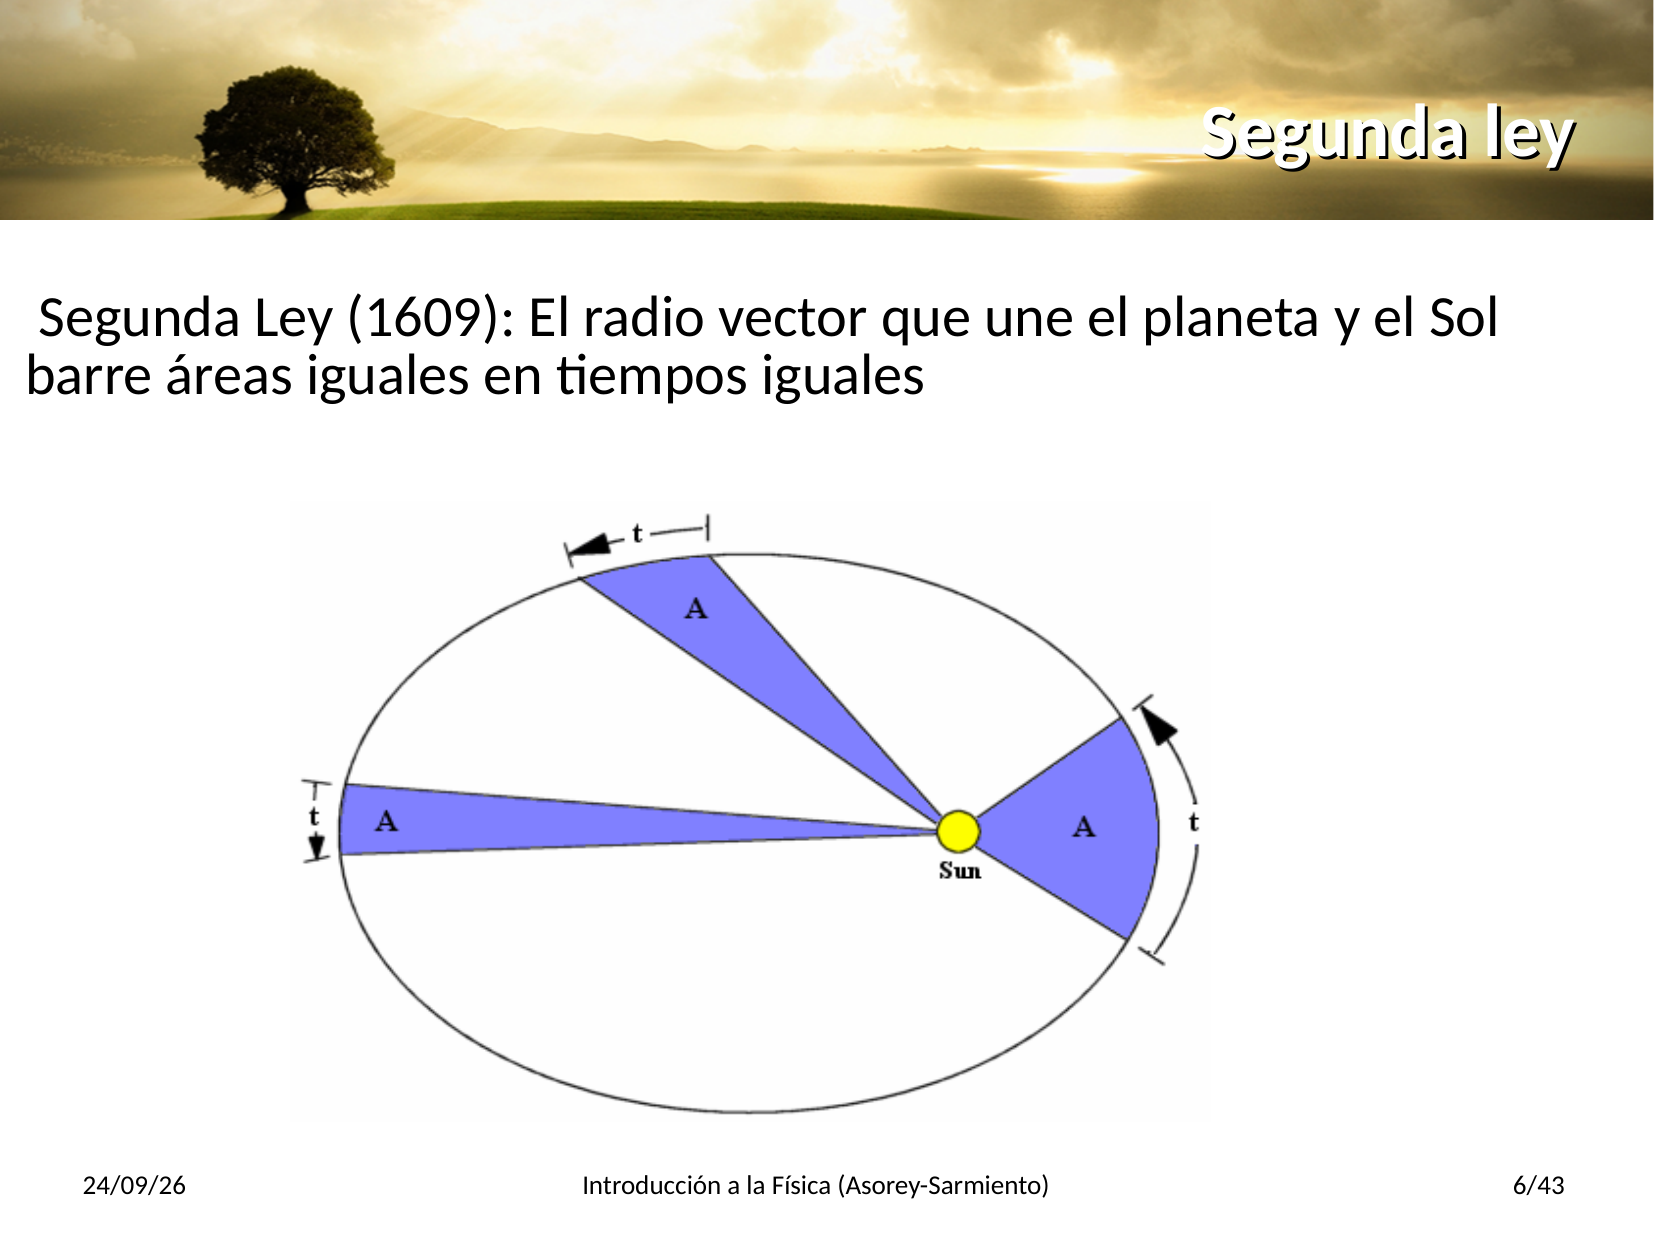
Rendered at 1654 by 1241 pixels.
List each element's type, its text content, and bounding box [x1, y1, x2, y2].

title Segunda ley [86, 49, 1576, 226]
picture [0, 0, 1654, 220]
picture [290, 501, 1211, 1123]
text_box Segunda Ley (1609): El radio vector que une el planeta y el Sol barre áreas iguales en tiempos iguales [10, 284, 1625, 443]
